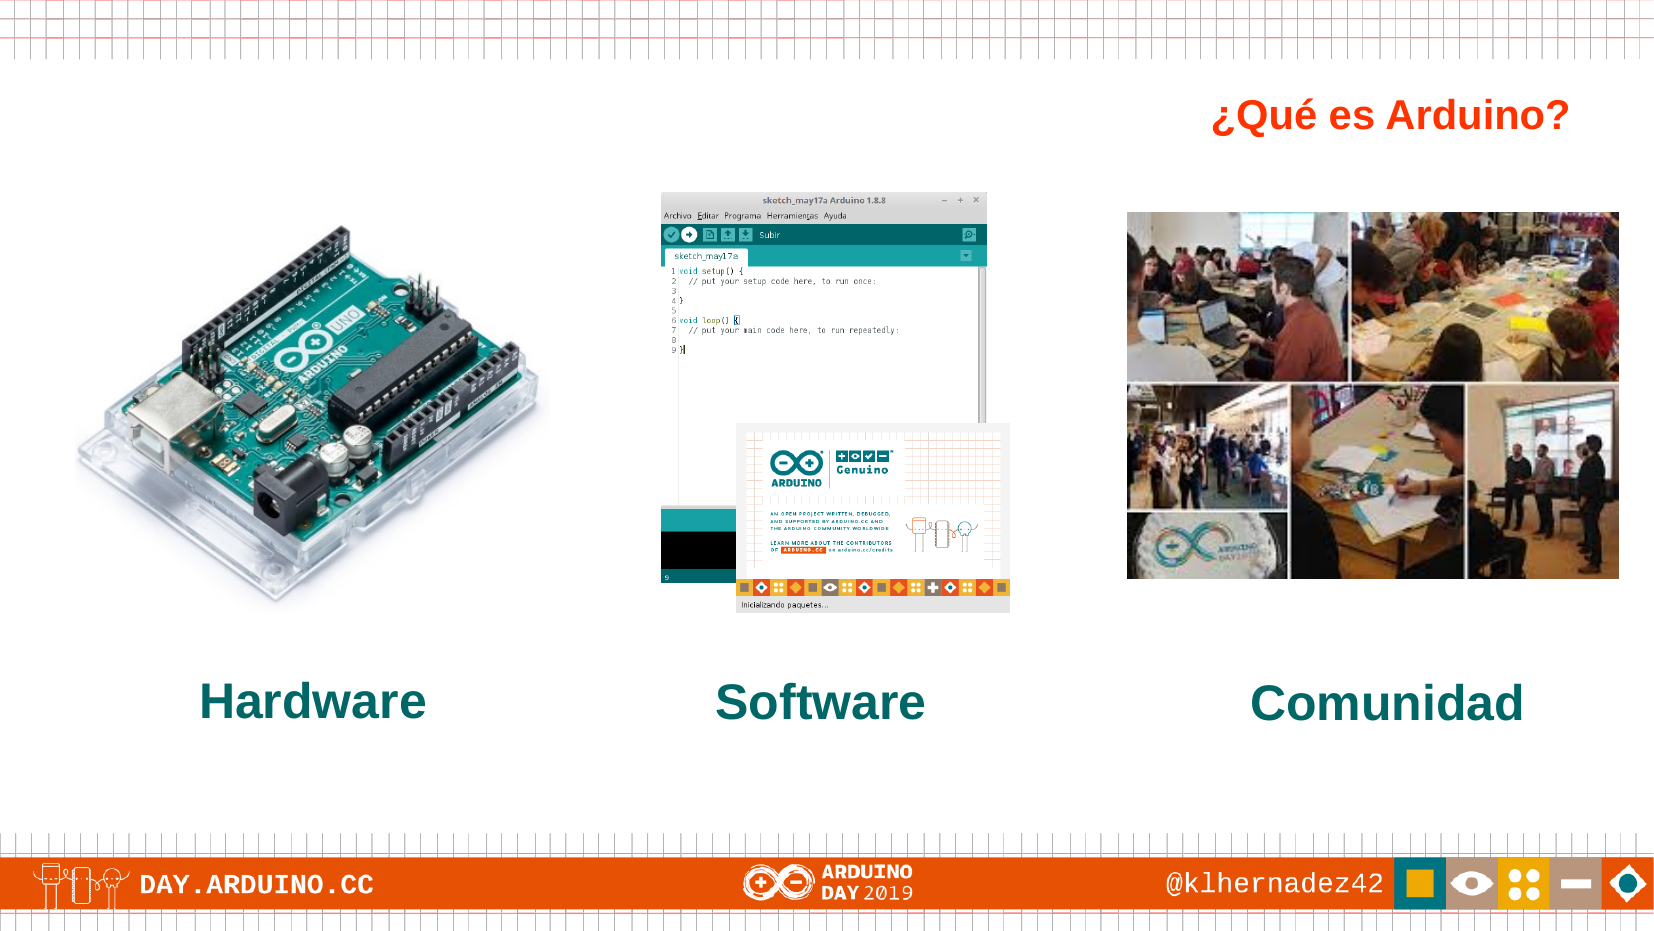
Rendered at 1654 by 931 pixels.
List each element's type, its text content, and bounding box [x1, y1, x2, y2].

list Software [602, 674, 1040, 768]
title ¿Qué es Arduino? [82, 37, 1571, 193]
picture [0, 0, 1654, 931]
list Comunidad [1133, 675, 1571, 768]
list Hardware [59, 673, 497, 766]
